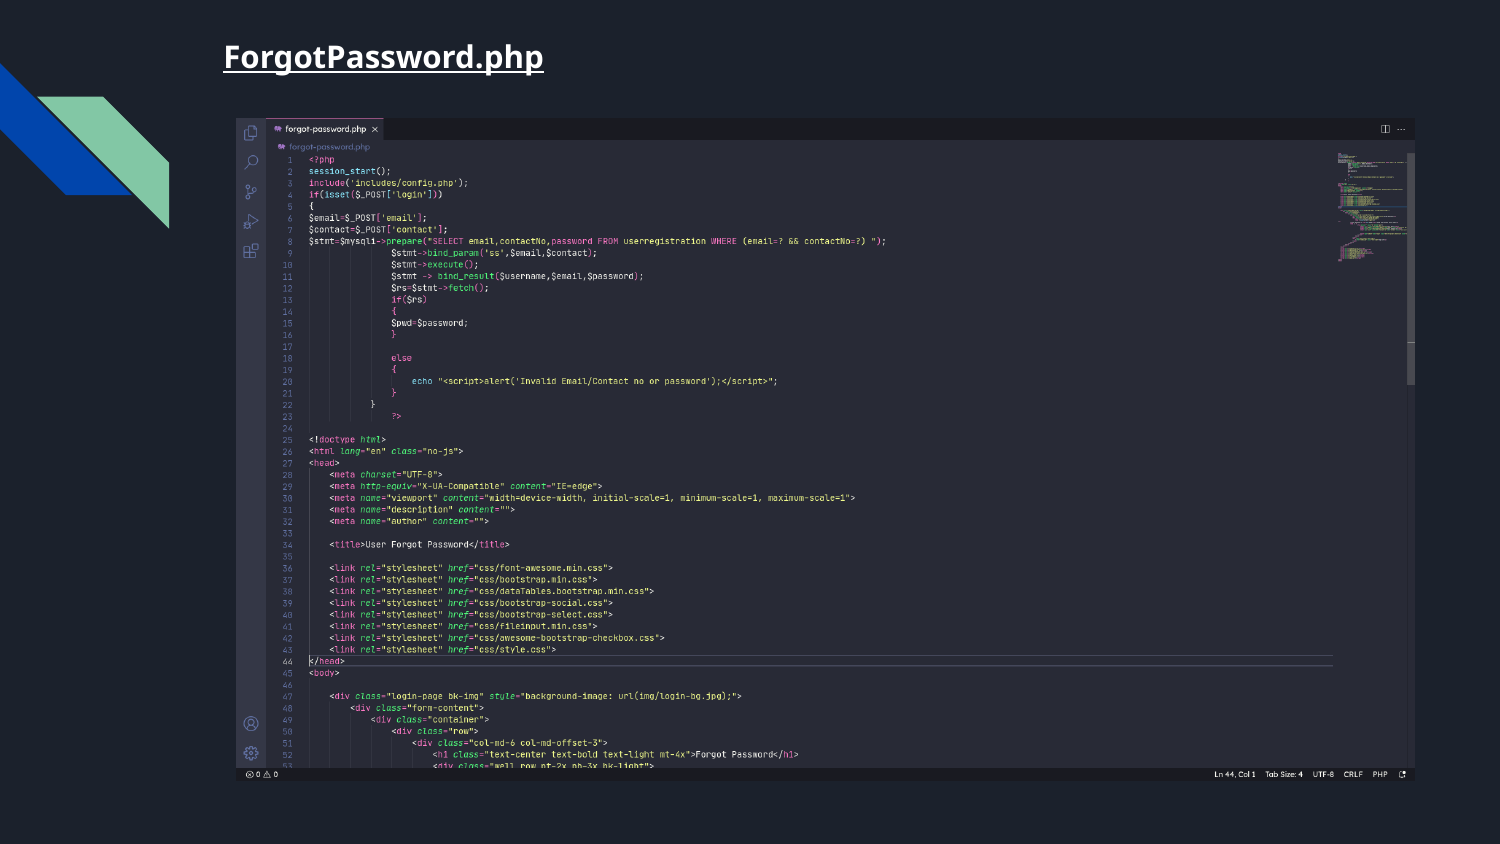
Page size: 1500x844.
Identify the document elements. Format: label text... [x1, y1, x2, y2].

text_box ForgotPassword.php [208, 29, 608, 84]
picture [236, 118, 1415, 781]
